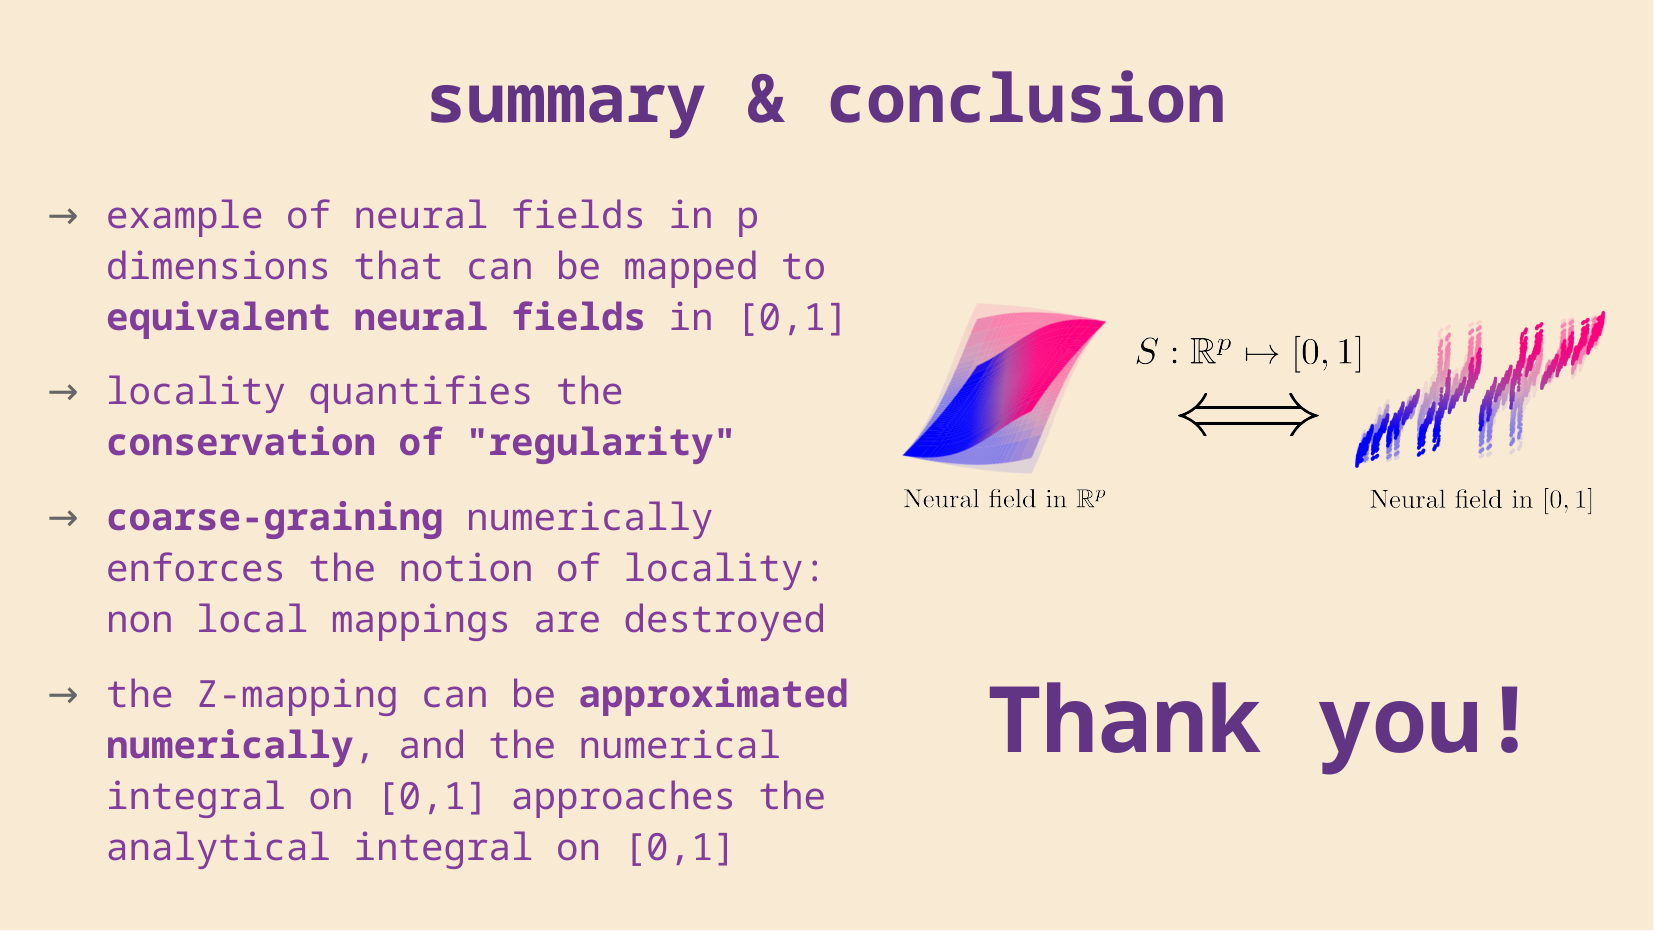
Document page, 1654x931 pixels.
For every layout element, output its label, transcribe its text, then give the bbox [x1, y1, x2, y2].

text_box Thank you! [944, 647, 1582, 808]
picture [839, 288, 1634, 554]
list example of neural fields in p dimensions that can be mapped to equivalent neural fields in [0,1] locality quantifies the conservation of "regularity" coarse-graining numerically enforces the notion of locality: non local mappings are destroyed the Z-mapping can be approximated numerically, and the numerical integral on [0,1] approaches the analytical integral on [0,1] [47, 188, 906, 913]
title summary & conclusion [82, 19, 1571, 175]
